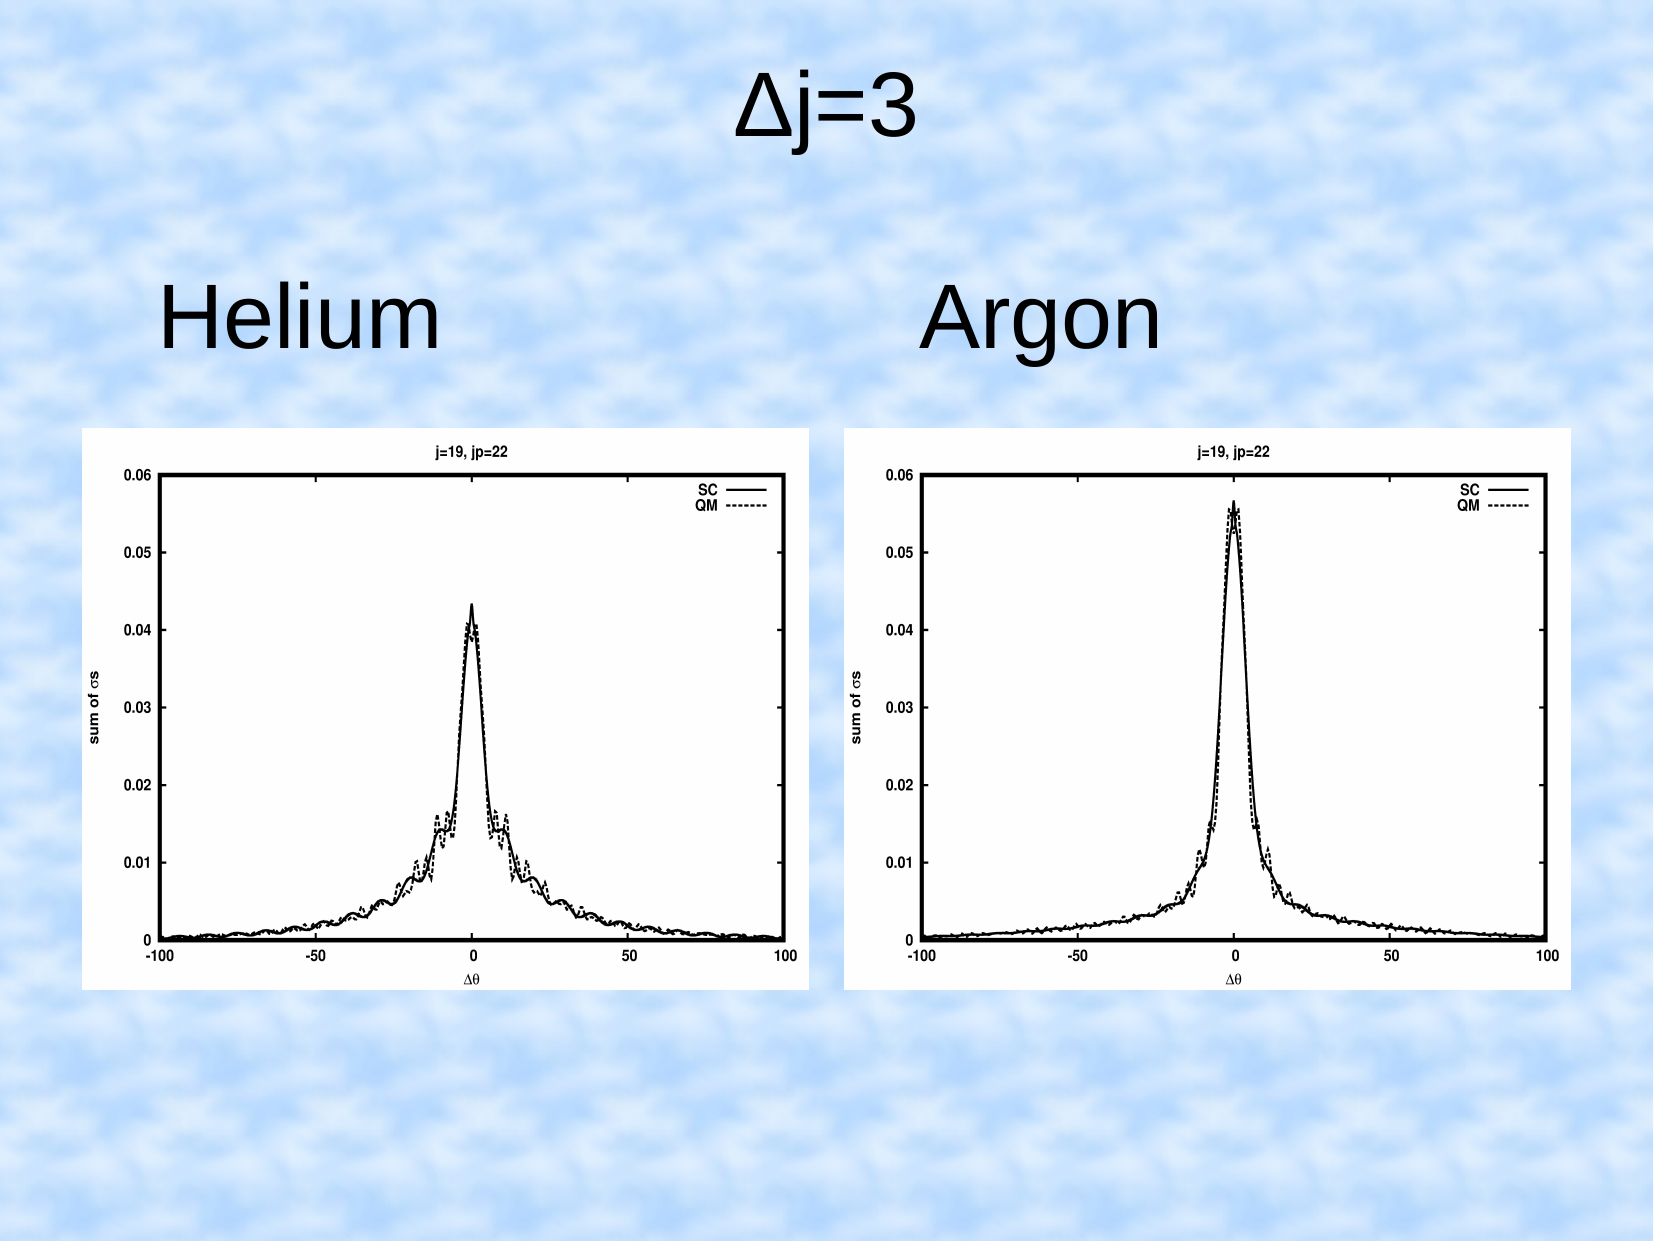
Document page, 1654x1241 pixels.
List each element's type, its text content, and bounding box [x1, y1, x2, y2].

title Helium [157, 213, 884, 421]
picture [0, 0, 1654, 1241]
text_box Δj=3 [693, 53, 960, 157]
title Argon [919, 213, 1645, 421]
